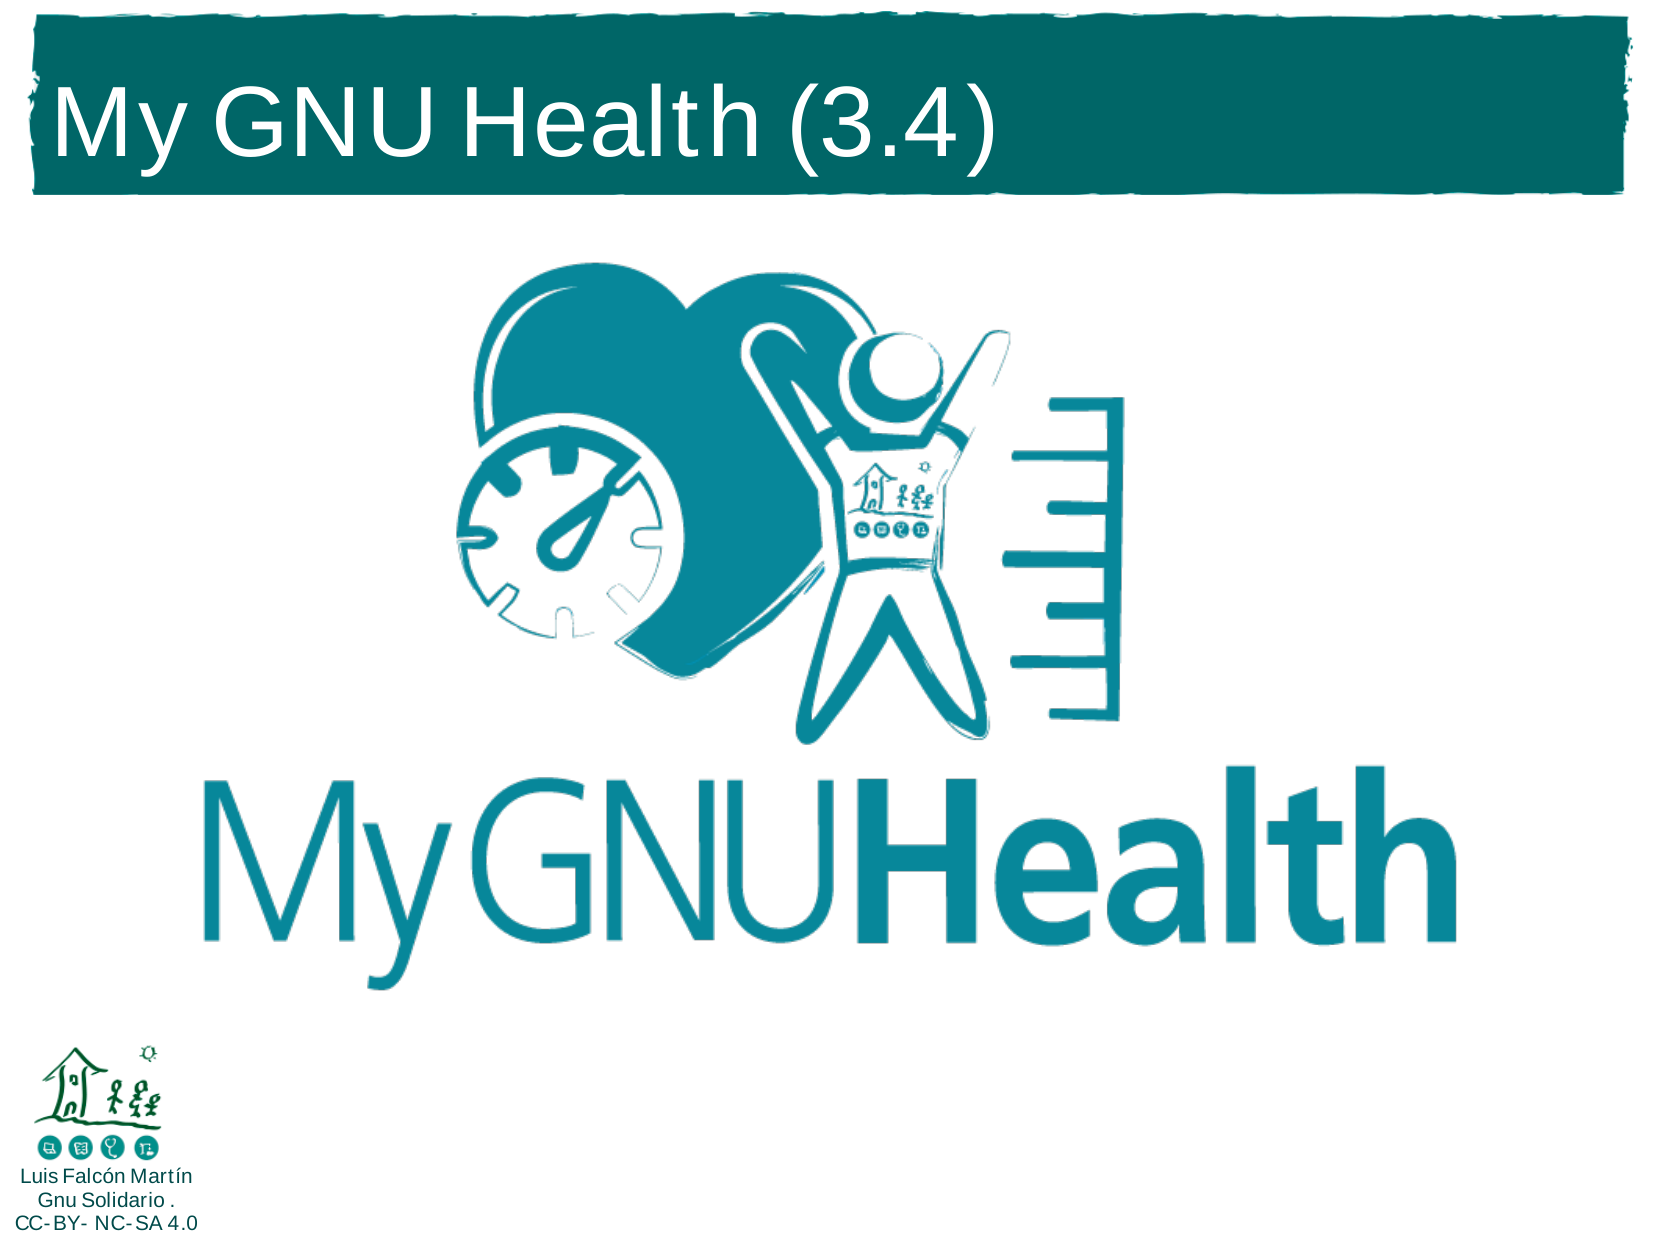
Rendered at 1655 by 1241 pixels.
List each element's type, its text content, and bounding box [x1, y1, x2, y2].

text_box LuisFalcónMartín GnuSolidario. CC-BY-NC-SA4.0 [0, 1157, 213, 1241]
picture [0, 0, 1654, 1211]
title MyGNUHealth(3.4) [48, 56, 1607, 177]
text_box [142, 210, 1511, 1031]
